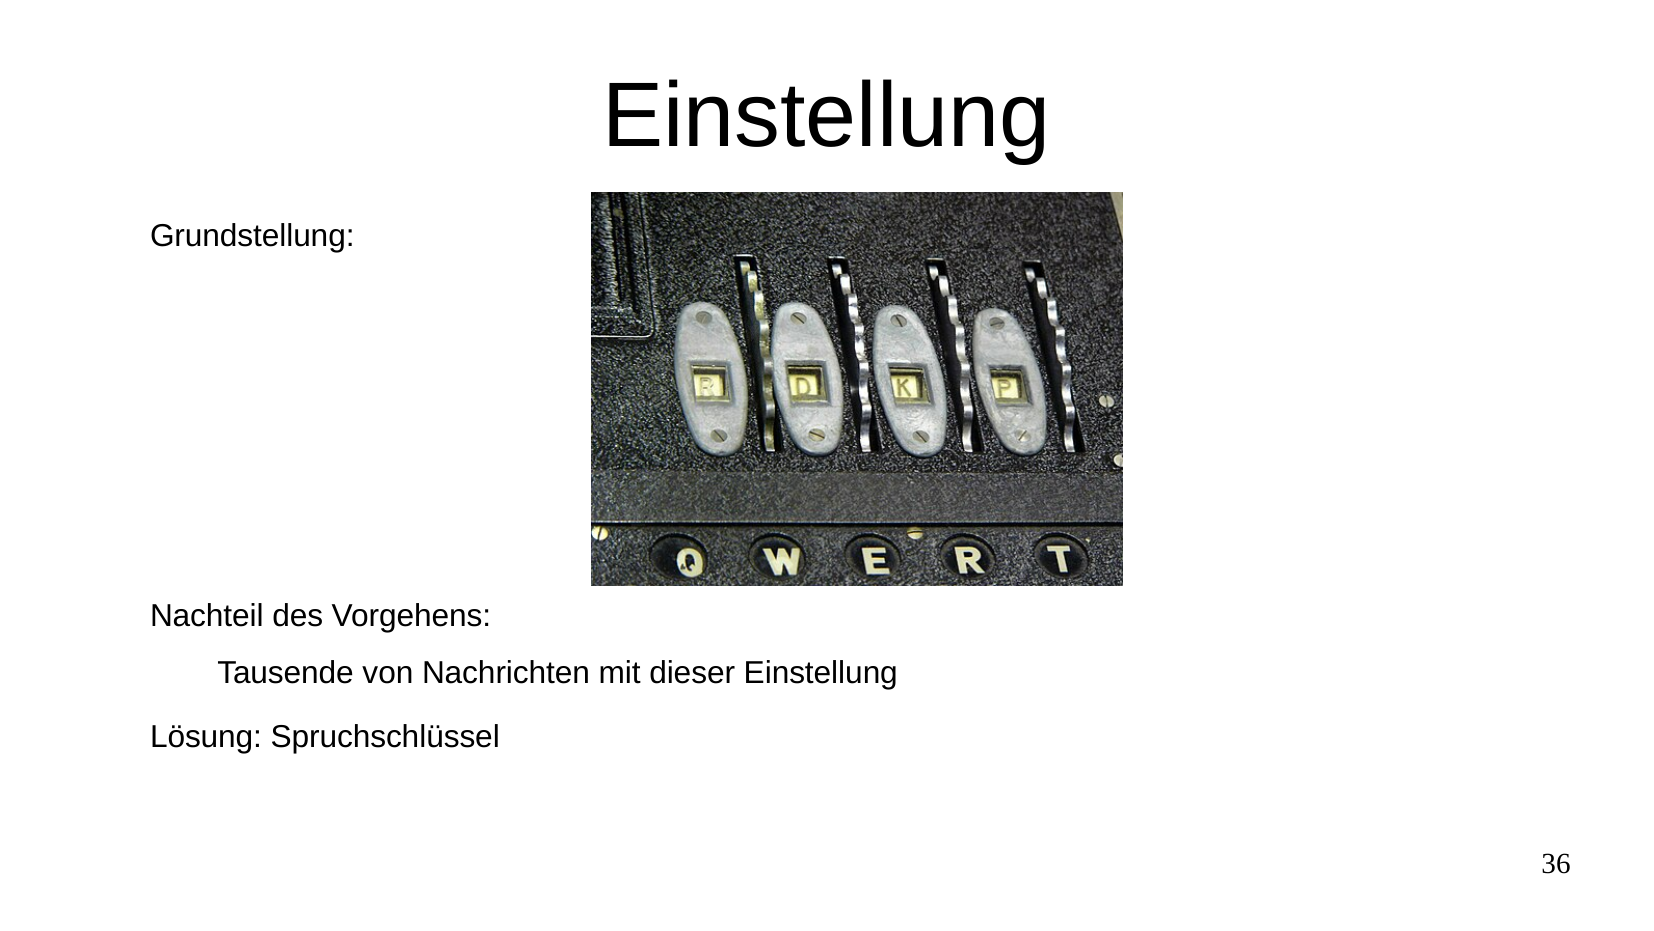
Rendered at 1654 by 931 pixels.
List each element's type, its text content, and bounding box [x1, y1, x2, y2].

title Einstellung [82, 37, 1571, 193]
list Grundstellung: Nachteil des Vorgehens: Tausende von Nachrichten mit dieser Einstellung Lösung: Spruchschlüssel [82, 217, 1571, 758]
picture [591, 192, 1123, 586]
